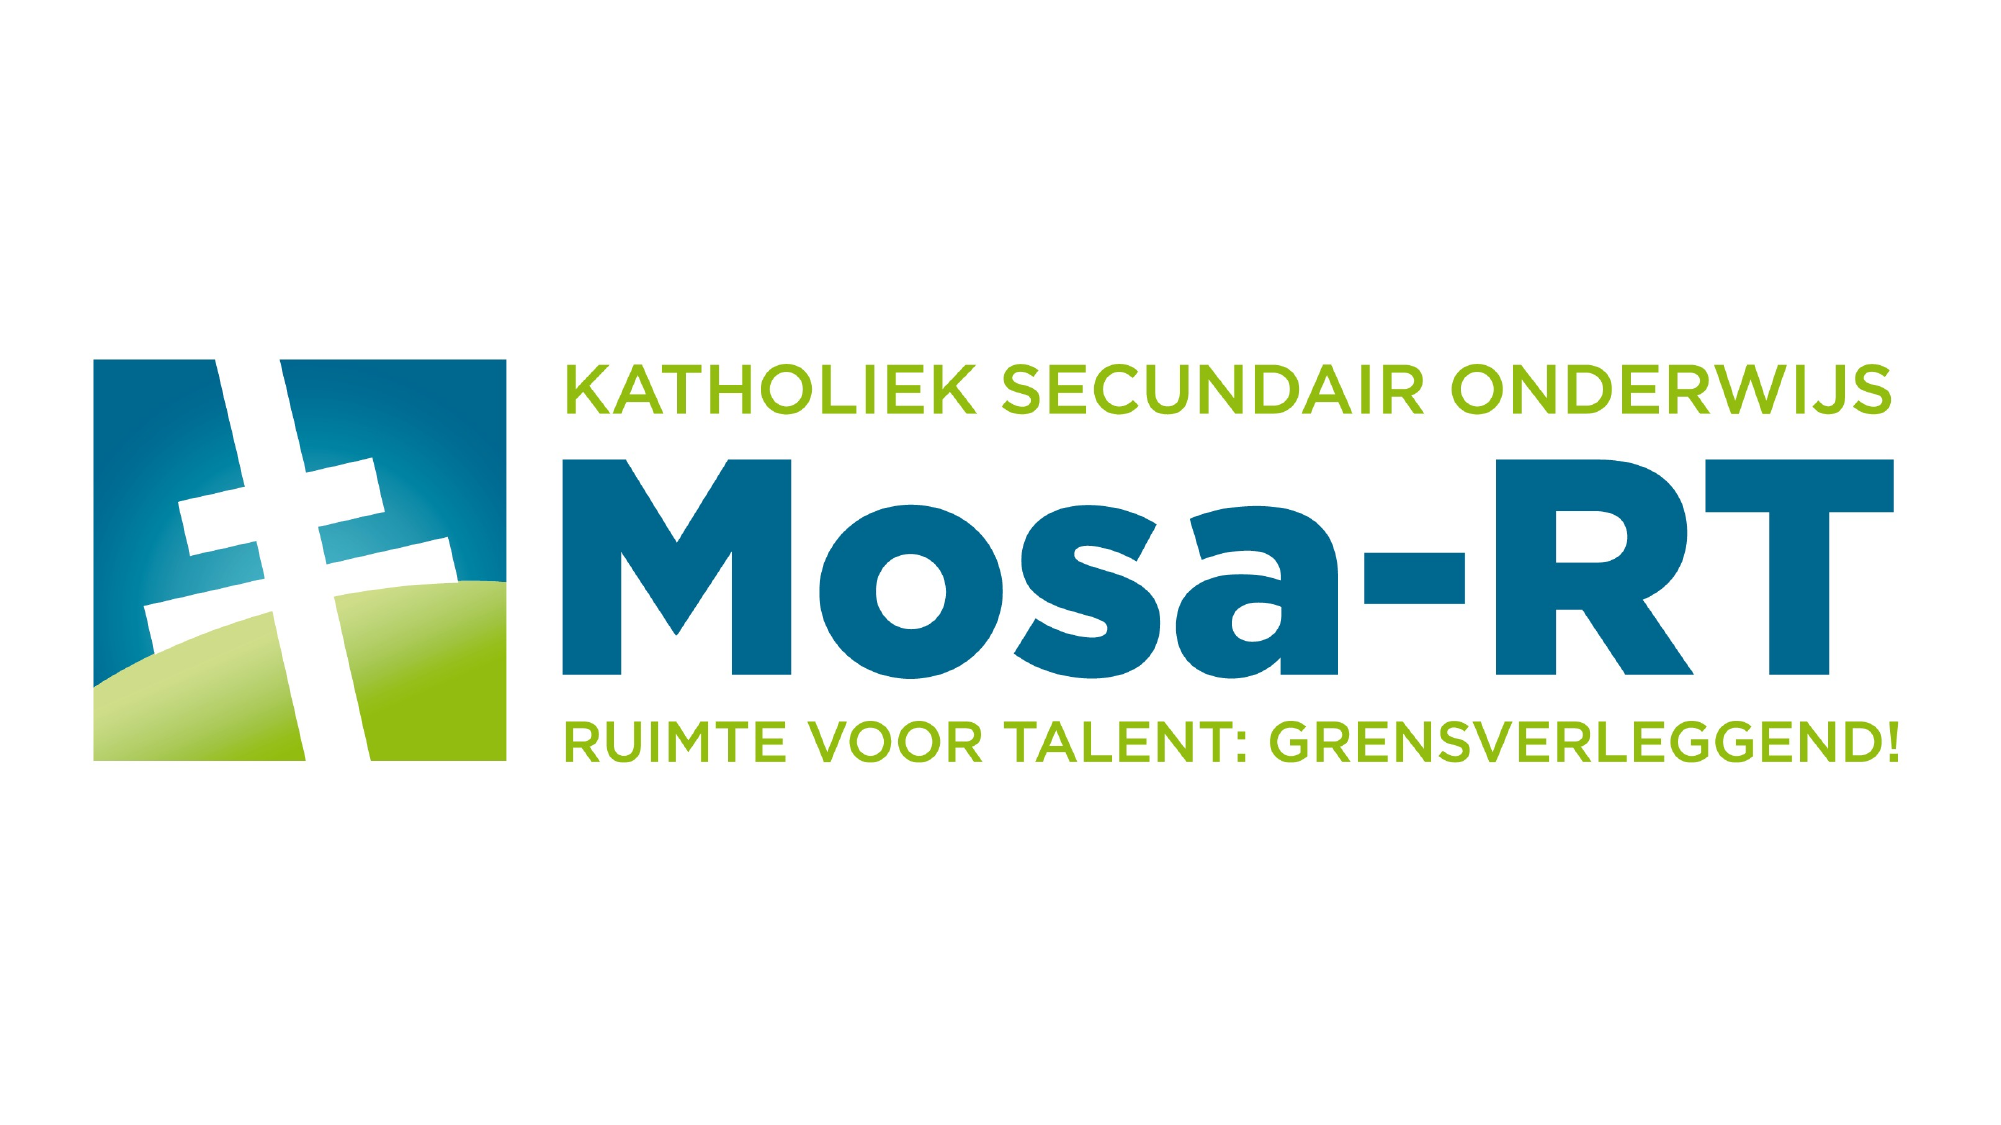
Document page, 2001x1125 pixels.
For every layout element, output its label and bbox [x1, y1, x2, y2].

picture [0, 263, 2000, 861]
